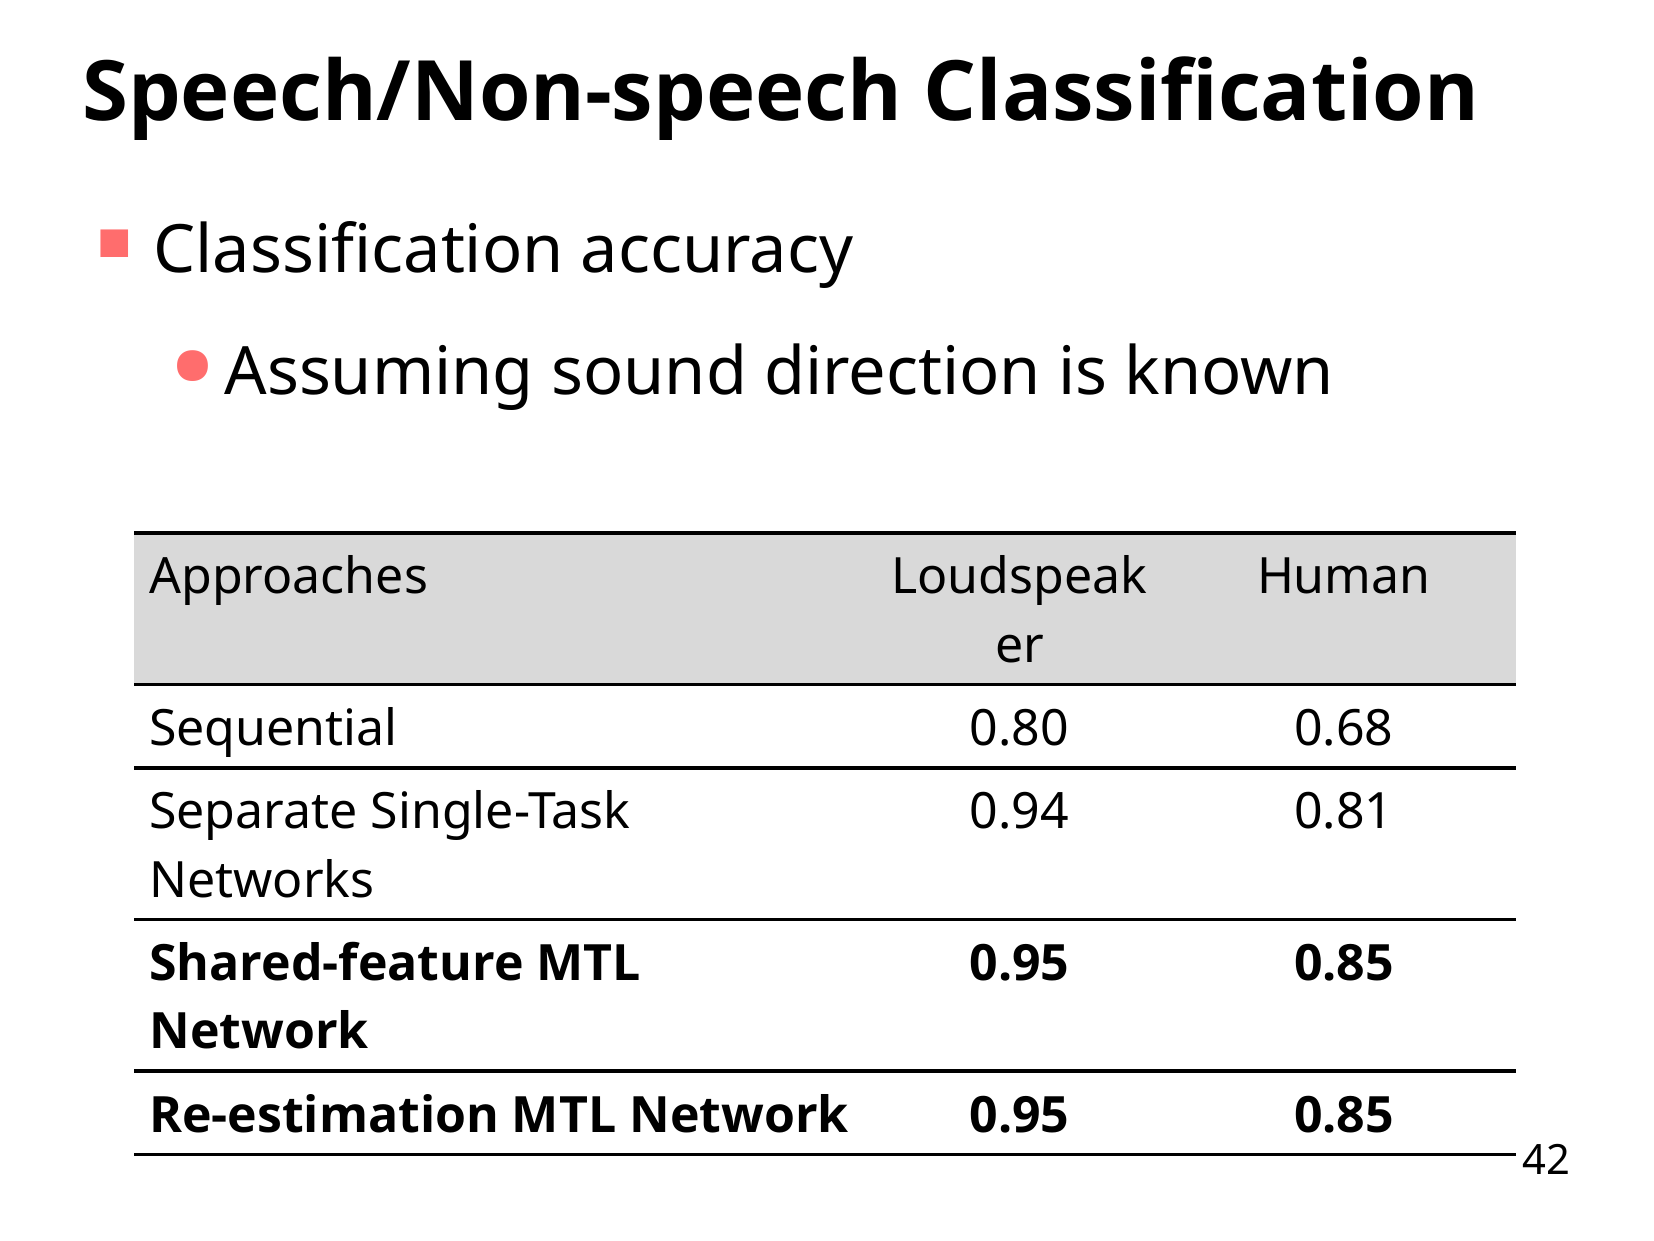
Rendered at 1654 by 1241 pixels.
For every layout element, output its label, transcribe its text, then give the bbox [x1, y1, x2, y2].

table_cell 0.95 [867, 1073, 1172, 1153]
table_header Approaches [134, 535, 867, 683]
table_cell Separate Single-Task Networks [134, 770, 867, 918]
table_cell 0.80 [867, 686, 1172, 766]
table_cell 0.95 [867, 921, 1172, 1069]
table_cell Sequential [134, 686, 867, 766]
list Classification accuracy Assuming sound direction is known [82, 200, 1571, 1111]
table_cell 0.85 [1172, 1073, 1516, 1153]
table_header Human [1172, 535, 1516, 683]
table_cell 0.68 [1172, 686, 1516, 766]
table_header Loudspeaker [867, 535, 1172, 683]
table_cell Shared-feature MTL Network [134, 921, 867, 1069]
table_cell 0.85 [1172, 921, 1516, 1069]
table_cell 0.94 [867, 770, 1172, 918]
table_cell 0.81 [1172, 770, 1516, 918]
title Speech/Non-speech Classification [82, 42, 1571, 137]
table_cell Re-estimation MTL Network [134, 1073, 867, 1153]
